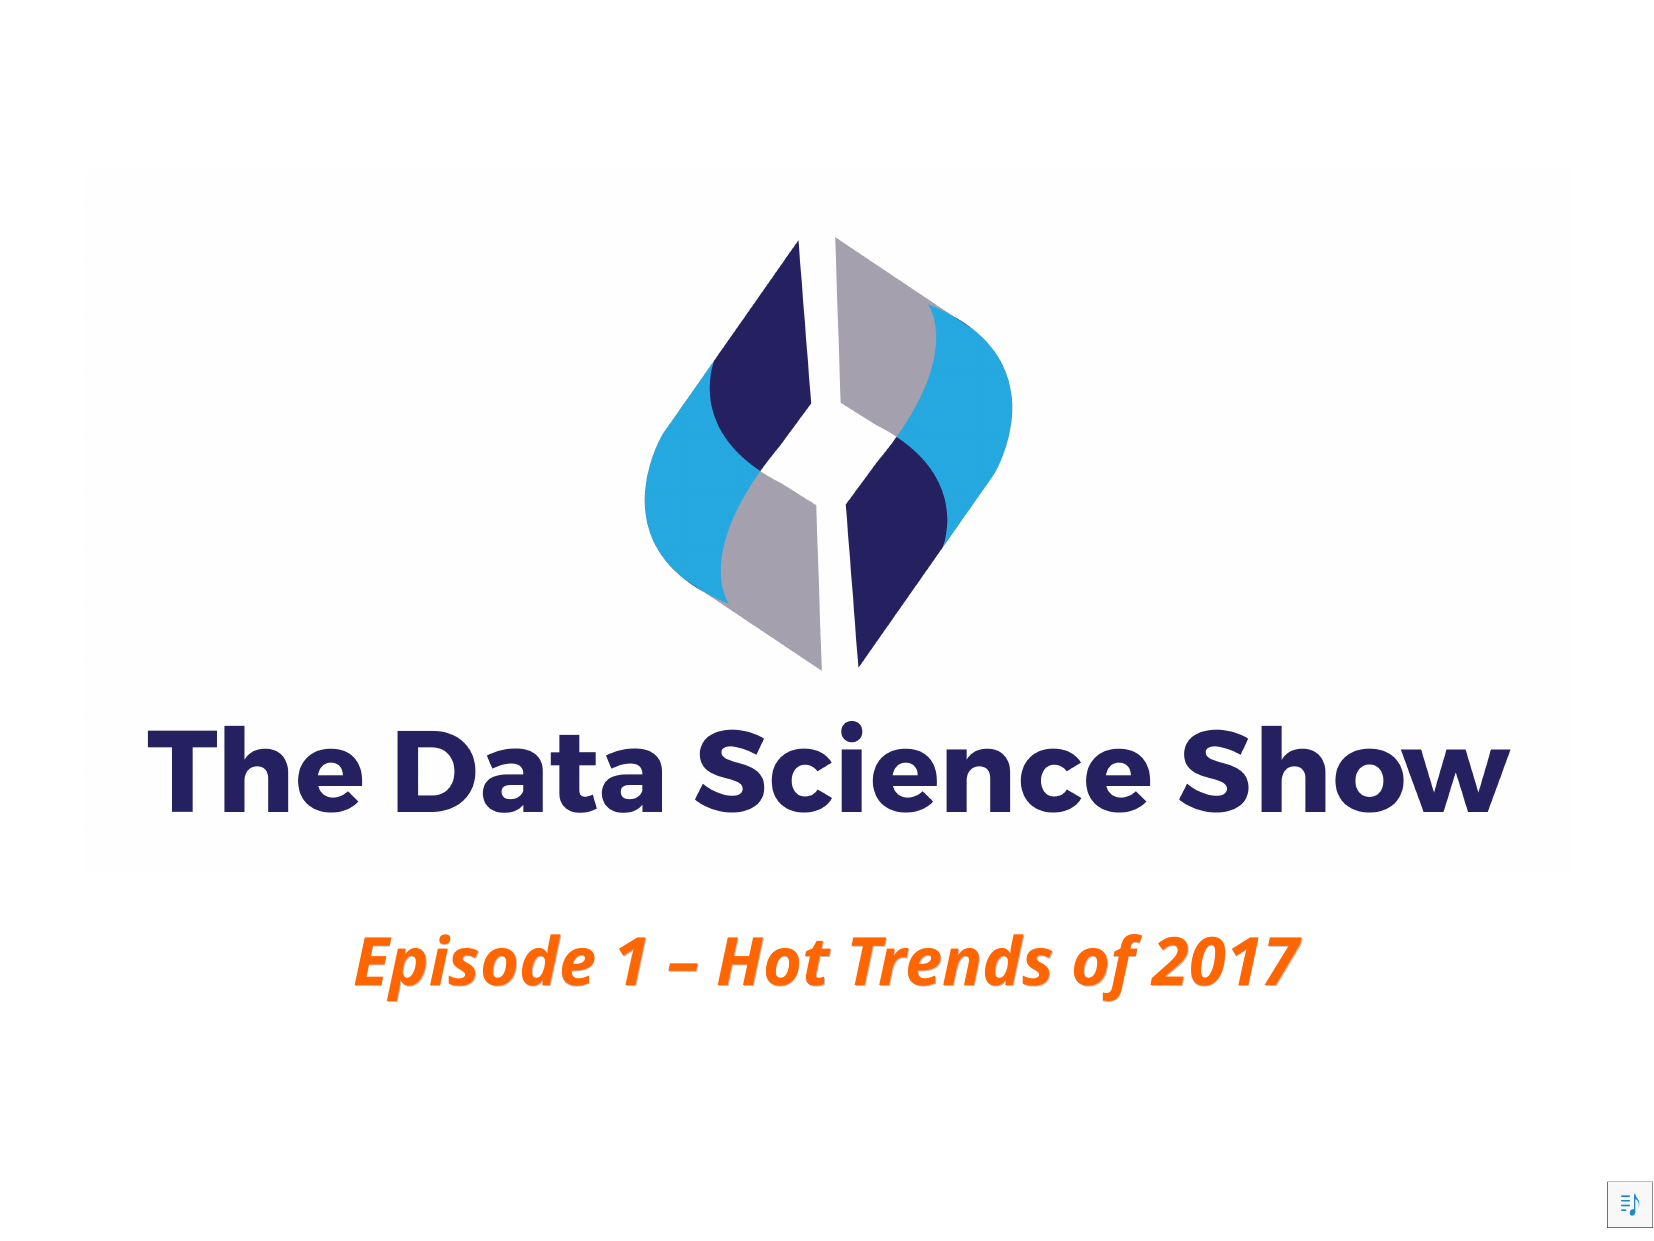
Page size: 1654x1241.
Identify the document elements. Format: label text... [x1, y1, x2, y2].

text_box [1606, 1181, 1654, 1229]
picture [82, 169, 1571, 875]
subtitle Episode 1 – Hot Trends of 2017 [94, 868, 1560, 1052]
